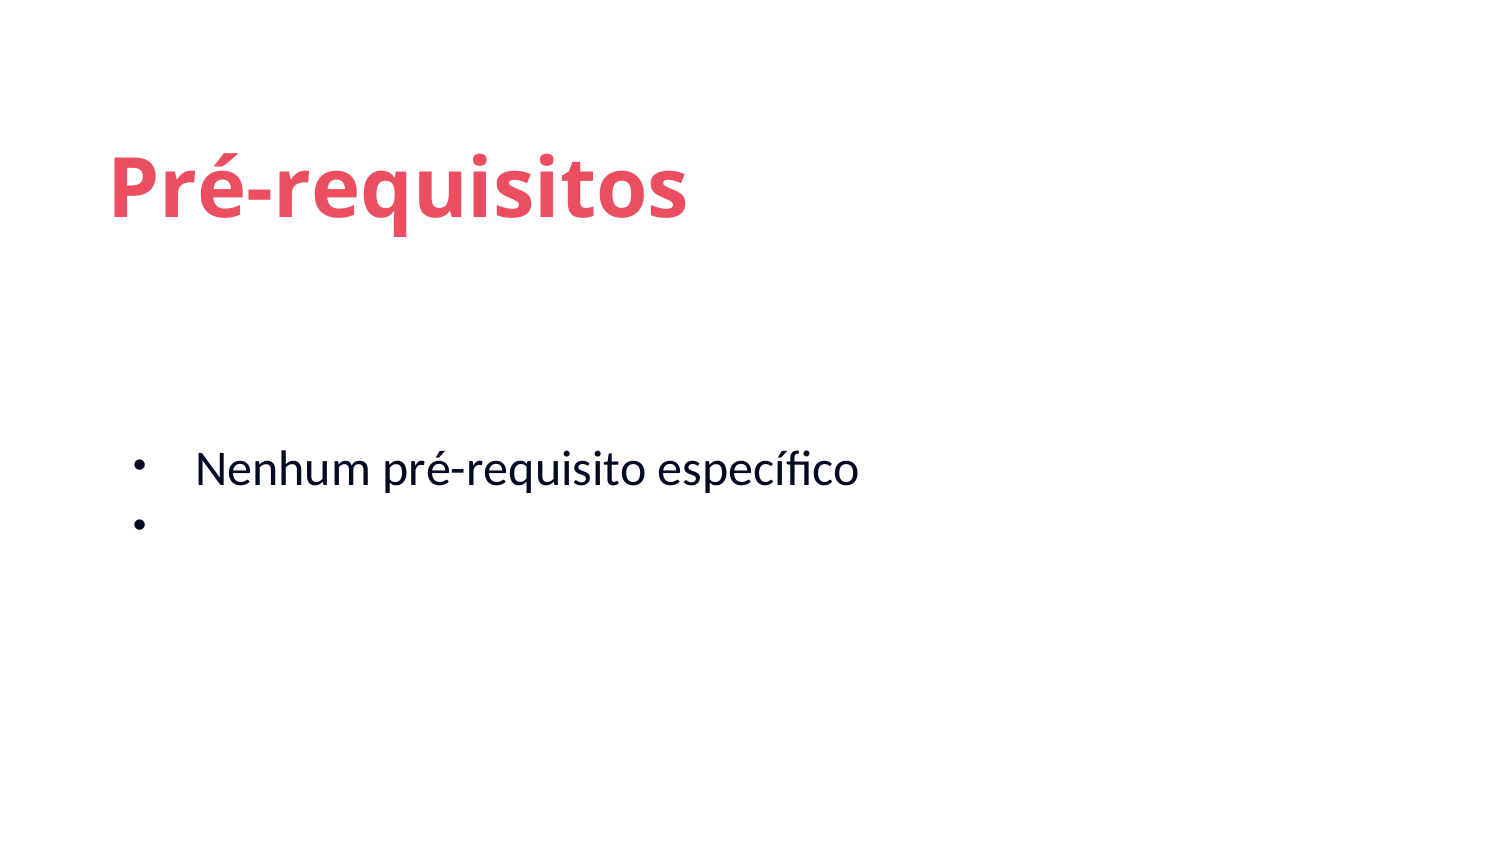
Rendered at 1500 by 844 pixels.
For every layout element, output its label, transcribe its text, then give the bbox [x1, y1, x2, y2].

text_box Nenhum pré-requisito específico [92, 243, 1408, 749]
text_box Pré-requisitos [92, 104, 1408, 243]
